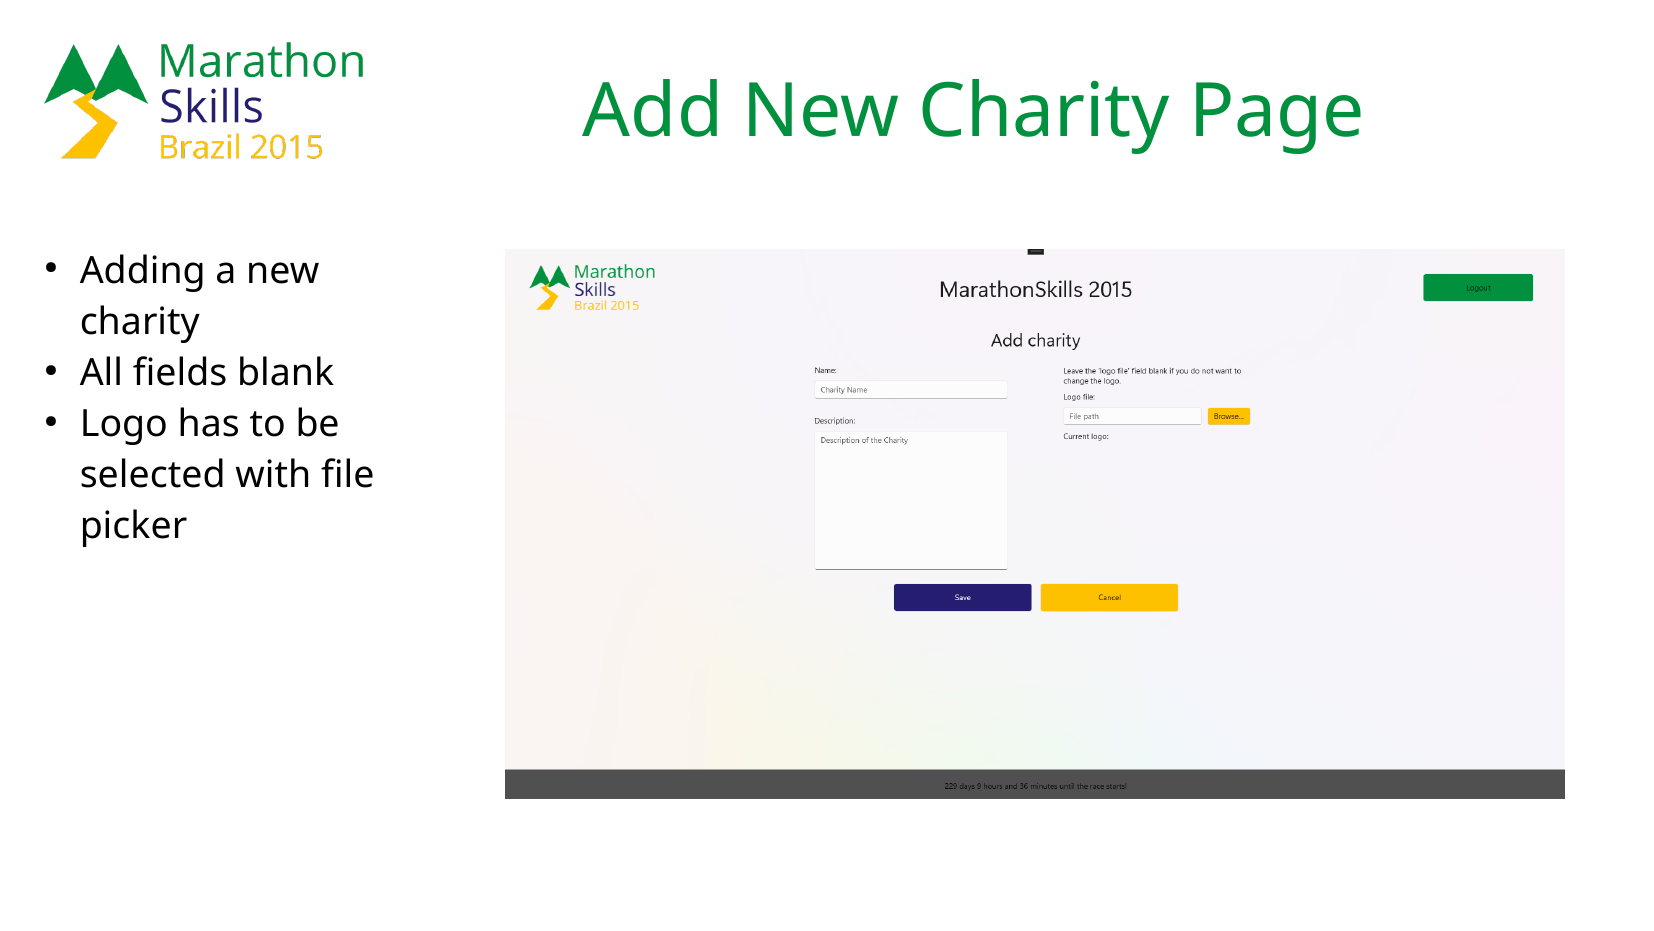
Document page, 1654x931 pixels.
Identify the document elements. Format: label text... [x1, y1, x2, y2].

picture [29, 29, 384, 173]
title Add New Charity Page [413, 29, 1536, 185]
picture [505, 249, 1565, 799]
text_box Adding a new charity All fields blank Logo has to be selected with file picker [29, 236, 443, 827]
